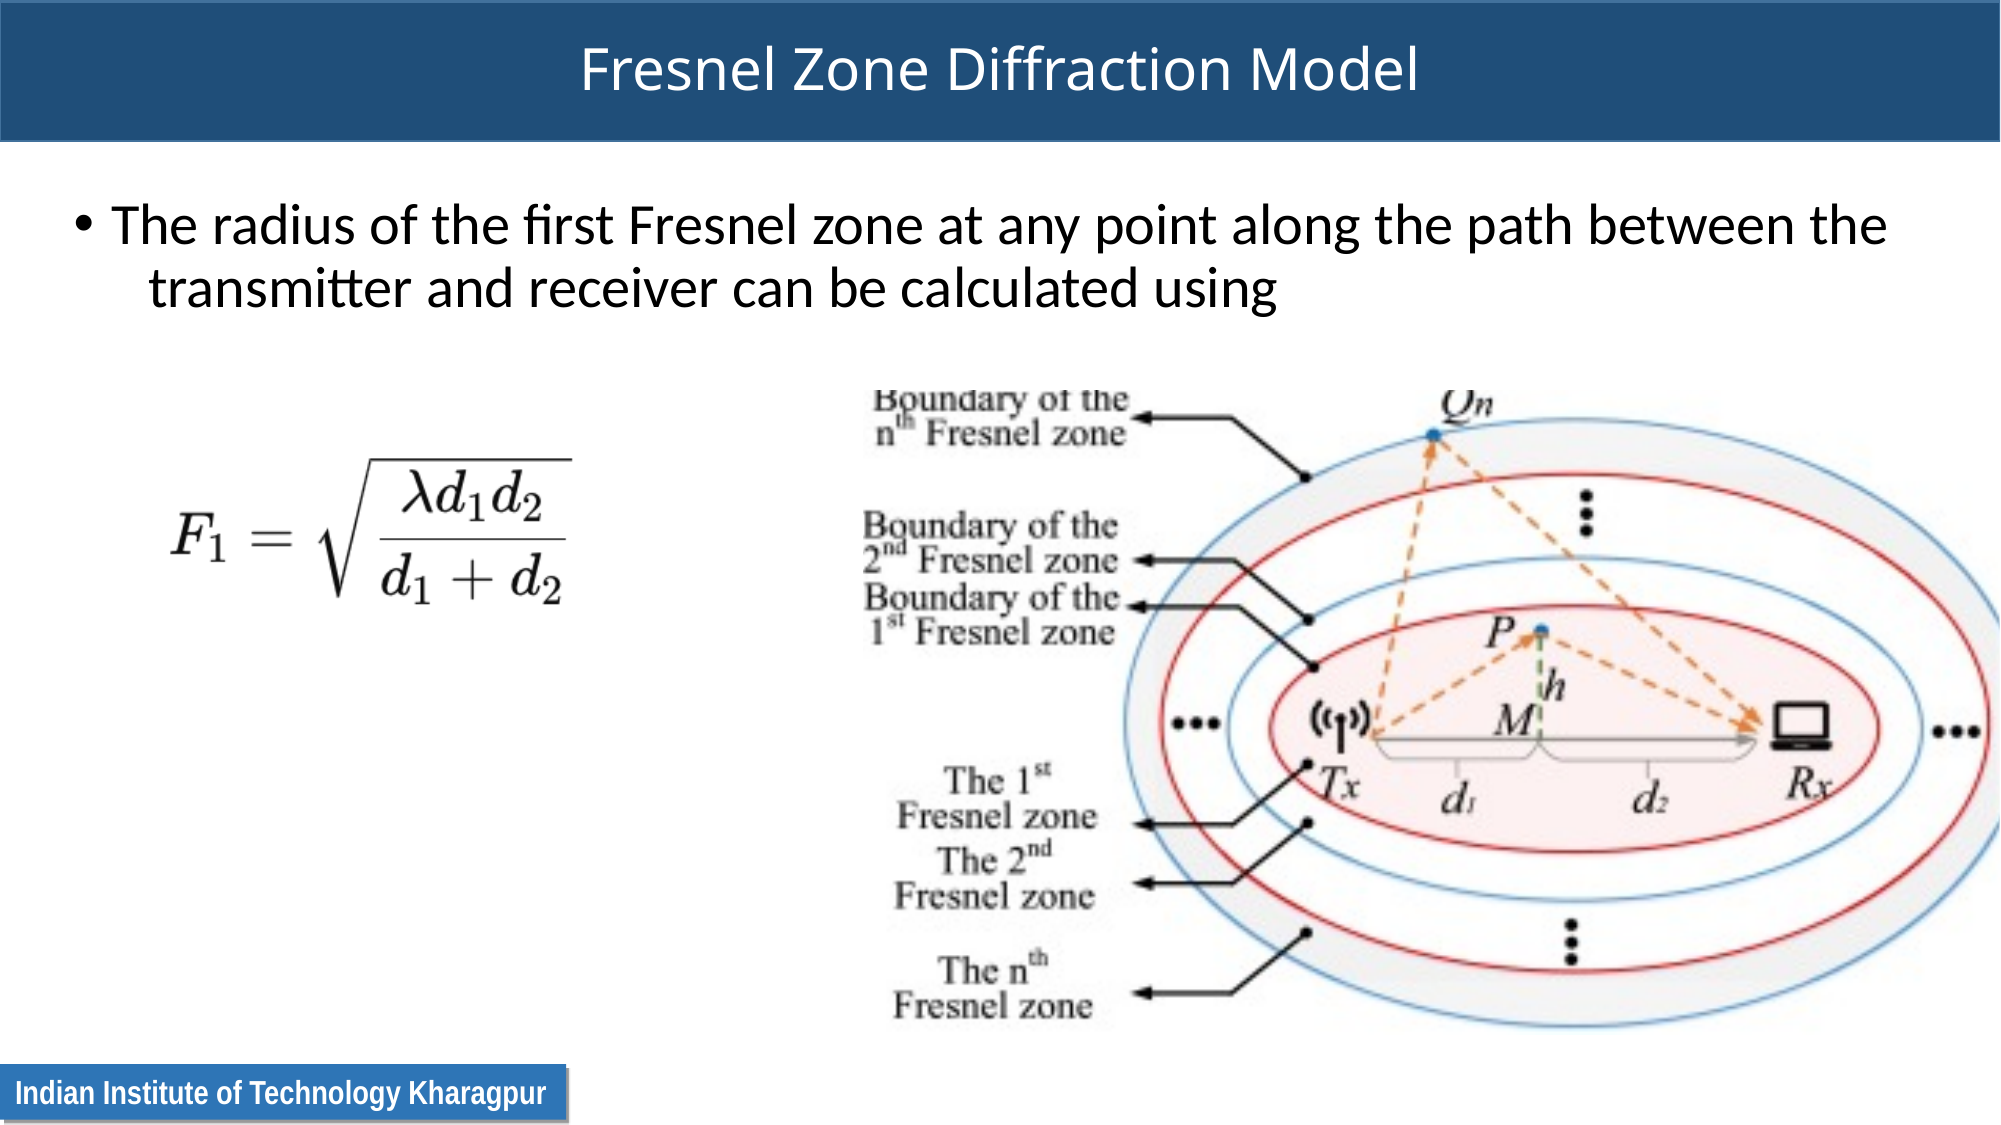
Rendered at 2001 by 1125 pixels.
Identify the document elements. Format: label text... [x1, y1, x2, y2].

list The radius of the first Fresnel zone at any point along the path between the transmitter and receiver can be calculated using [58, 186, 1954, 1065]
picture [108, 396, 649, 675]
title Fresnel Zone Diffraction Model [0, 1, 2000, 141]
picture [850, 390, 2000, 1040]
